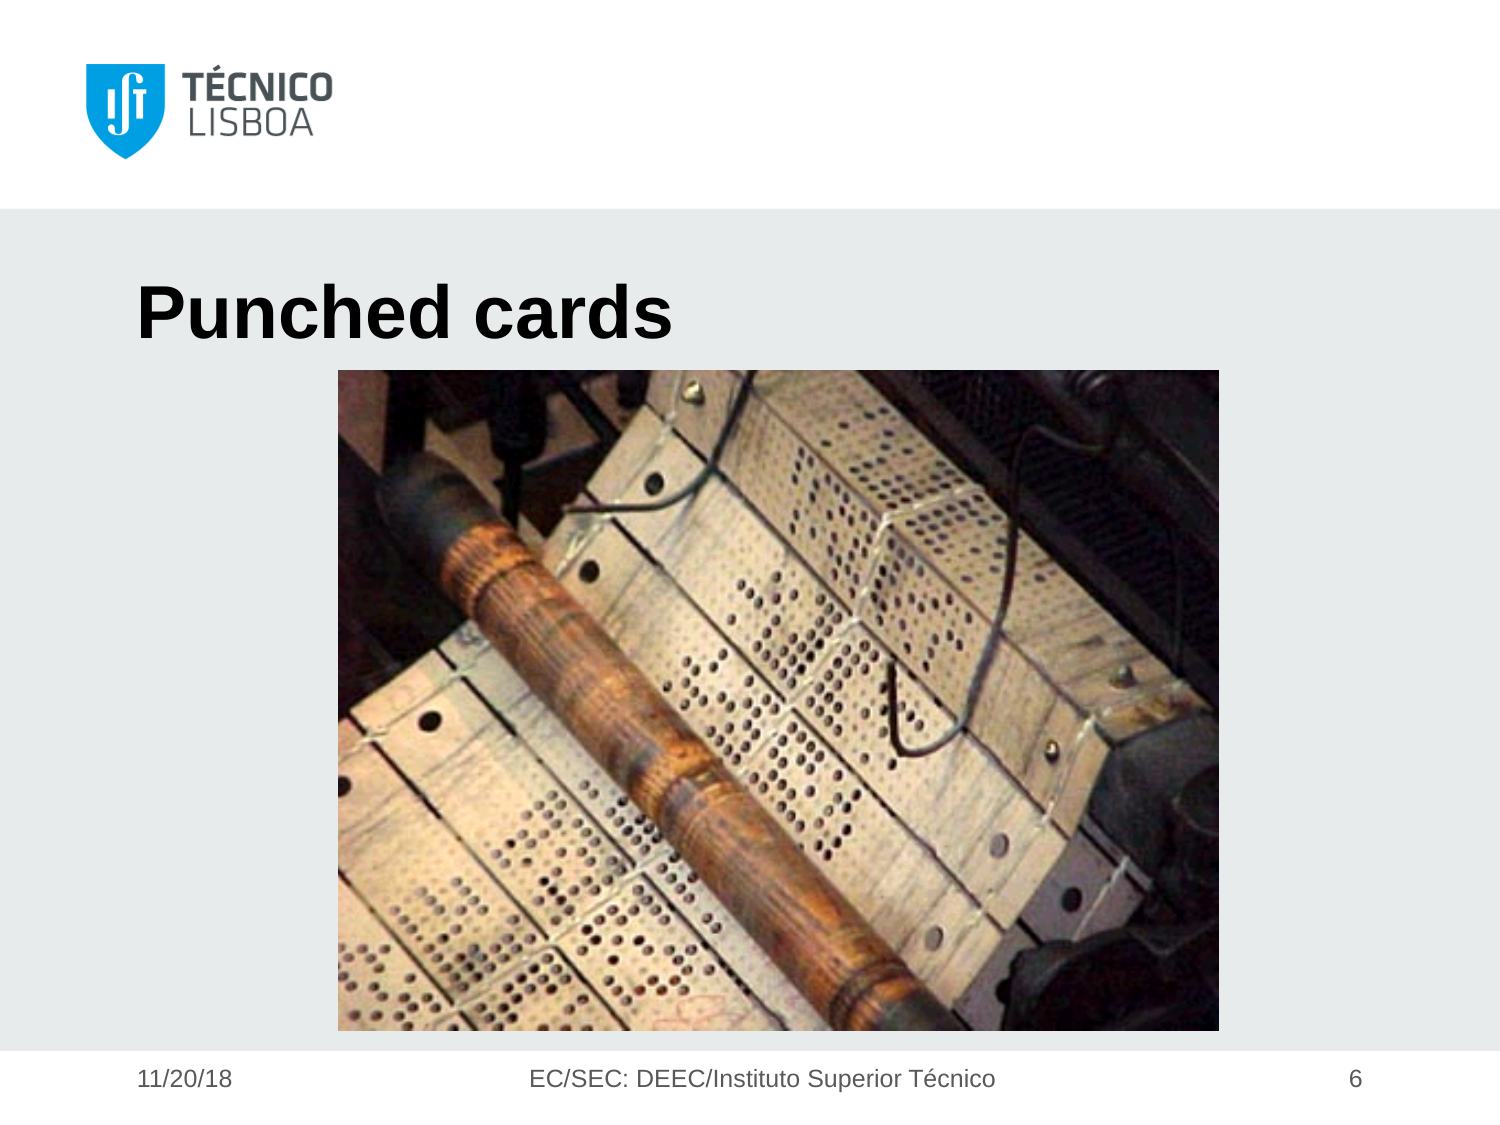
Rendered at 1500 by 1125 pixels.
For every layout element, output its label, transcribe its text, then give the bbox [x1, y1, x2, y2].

picture [0, 0, 1500, 1125]
slide_number <number> [1077, 1052, 1378, 1103]
footer EC/SEC: DEEC/Instituto Superior Técnico [512, 1052, 1021, 1103]
title Punched cards [121, 237, 1378, 381]
slide_number 11/20/18 [121, 1052, 425, 1103]
